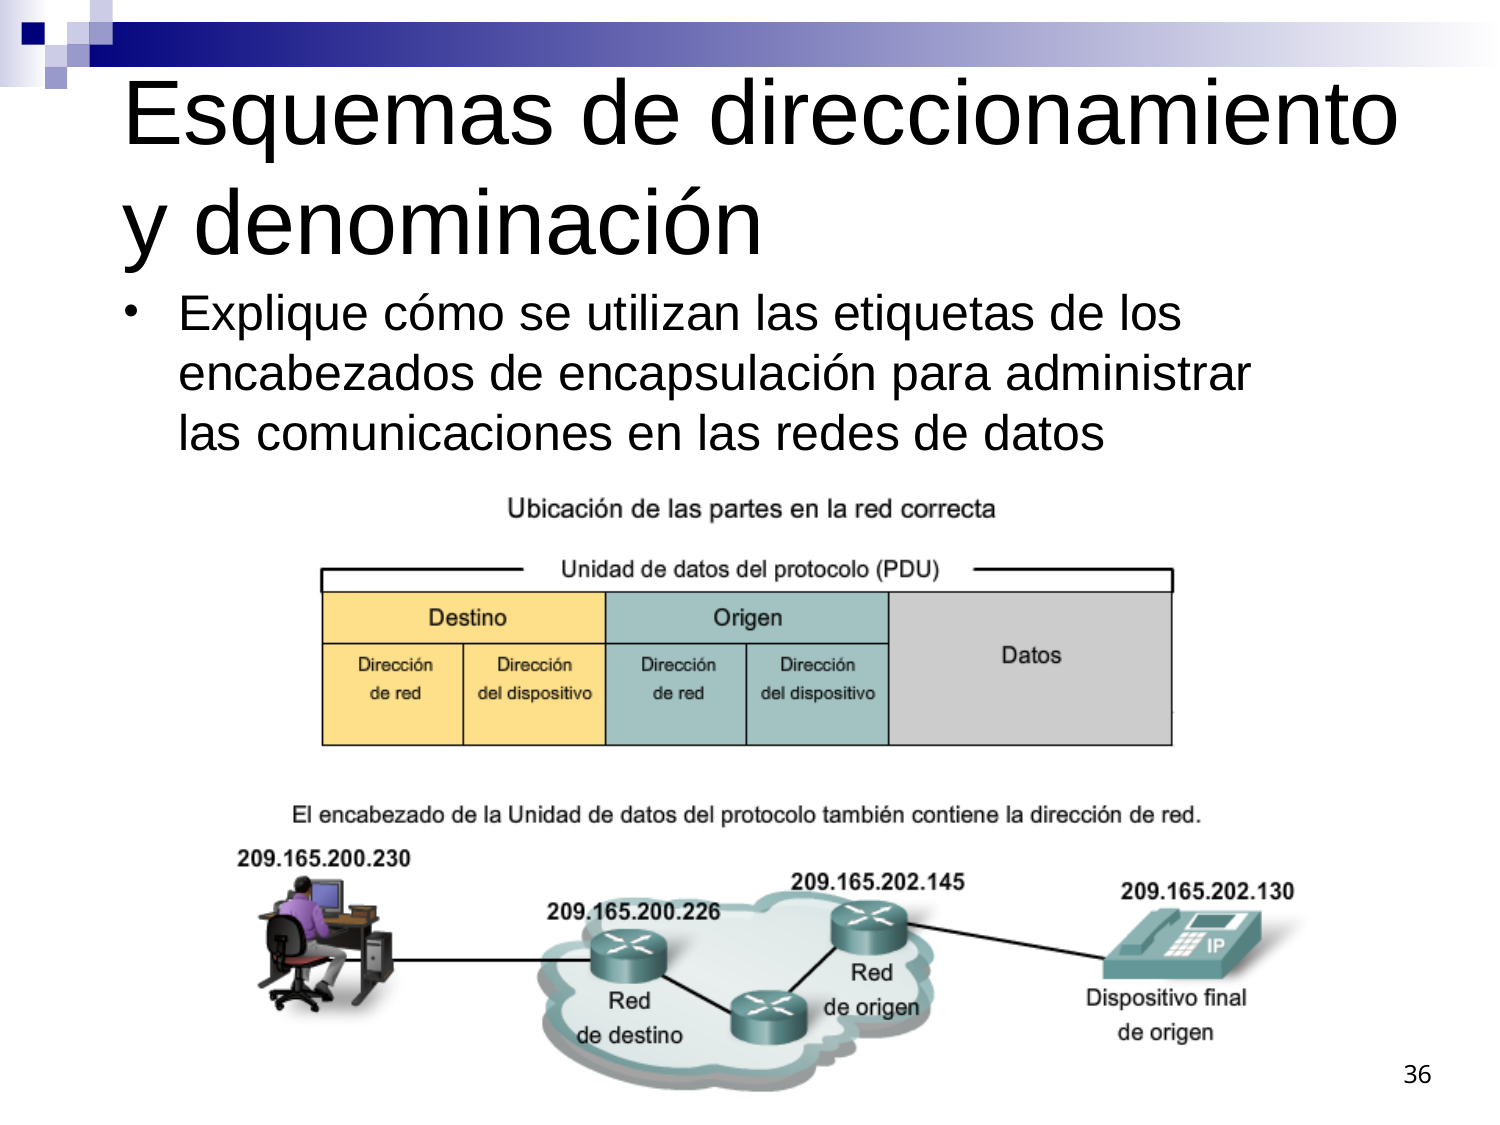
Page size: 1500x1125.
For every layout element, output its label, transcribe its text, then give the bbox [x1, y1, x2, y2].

text_box Explique cómo se utilizan las etiquetas de los encabezados de encapsulación para administrar las comunicaciones en las redes de datos [107, 273, 1411, 1107]
text_box Esquemas de direccionamiento y denominación [107, 45, 1444, 281]
text_box <número> [1074, 1025, 1447, 1101]
picture [200, 482, 1323, 1106]
